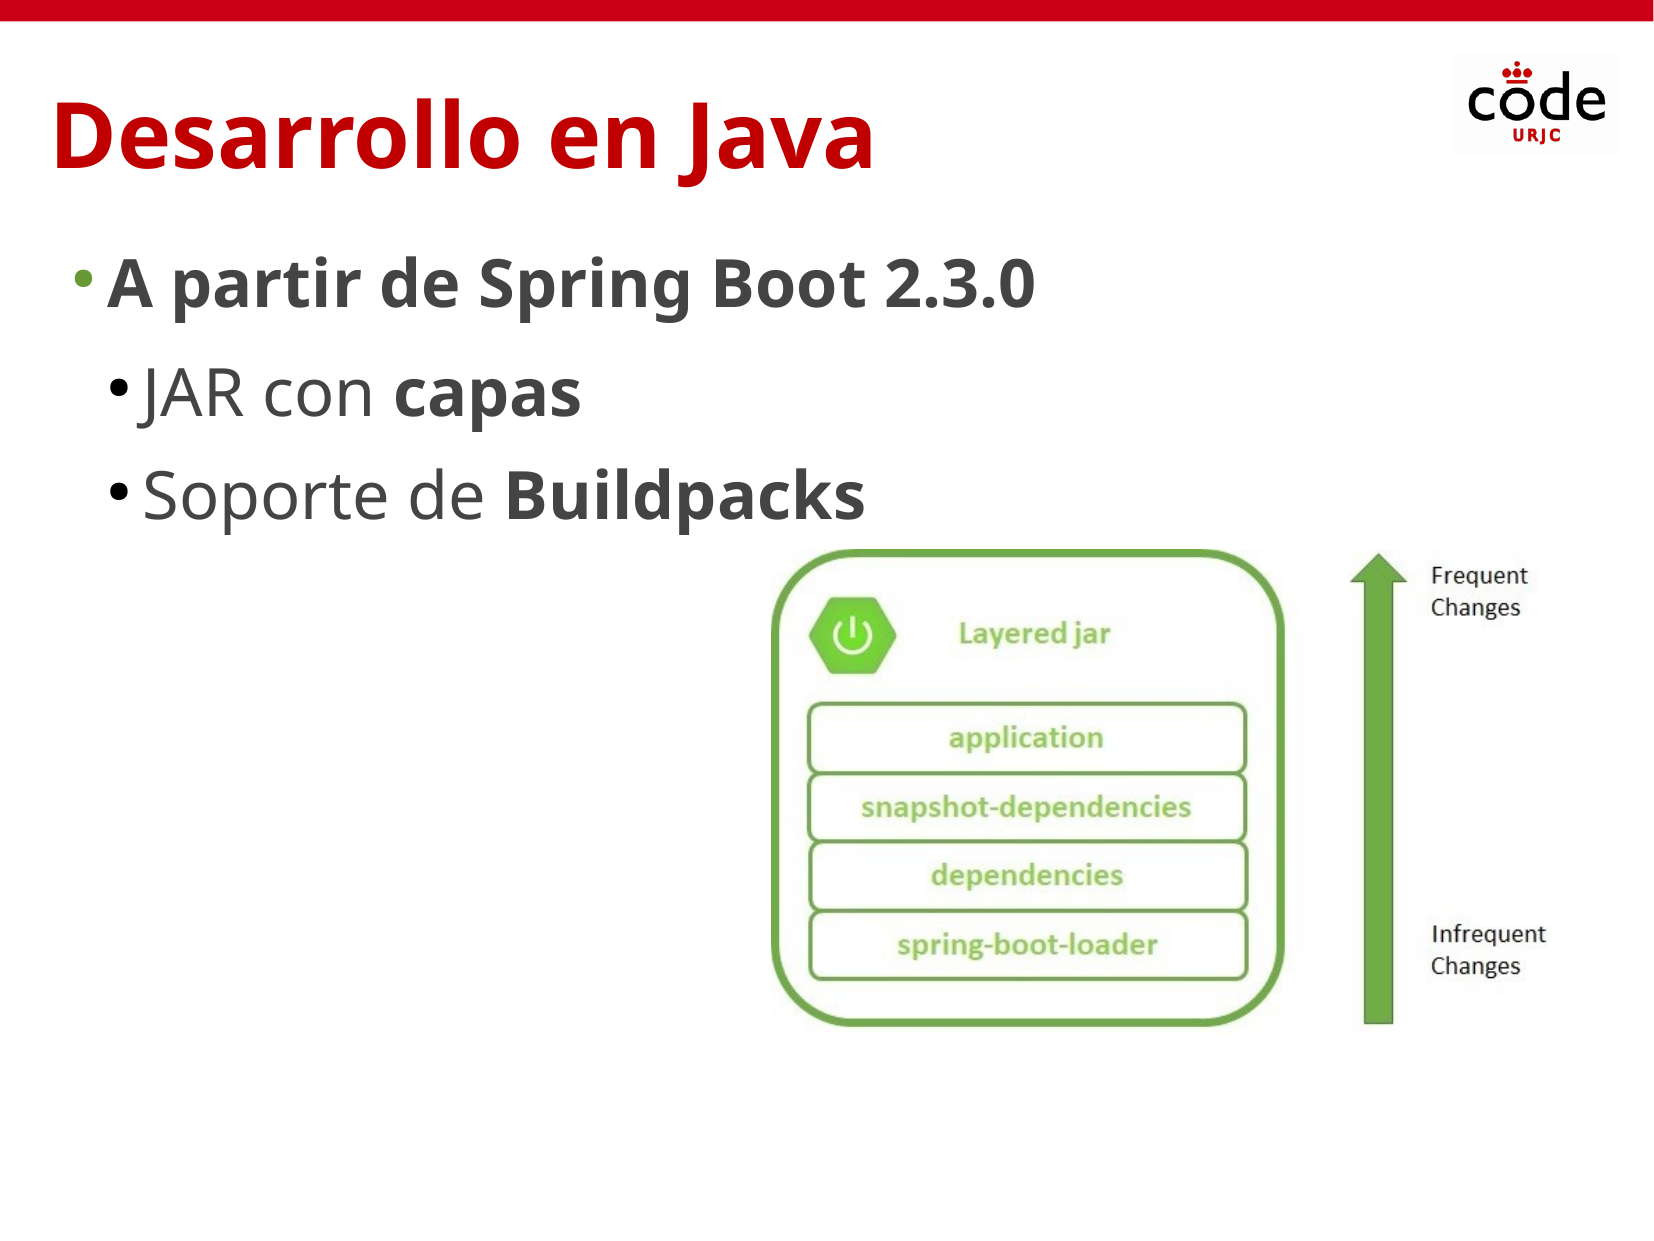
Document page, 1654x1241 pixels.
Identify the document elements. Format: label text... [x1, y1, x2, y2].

title Desarrollo en Java [34, 62, 1437, 126]
list A partir de Spring Boot 2.3.0 JAR con capas Soporte de Buildpacks [56, 232, 1583, 1072]
picture [771, 549, 1574, 1034]
picture [1452, 52, 1620, 154]
